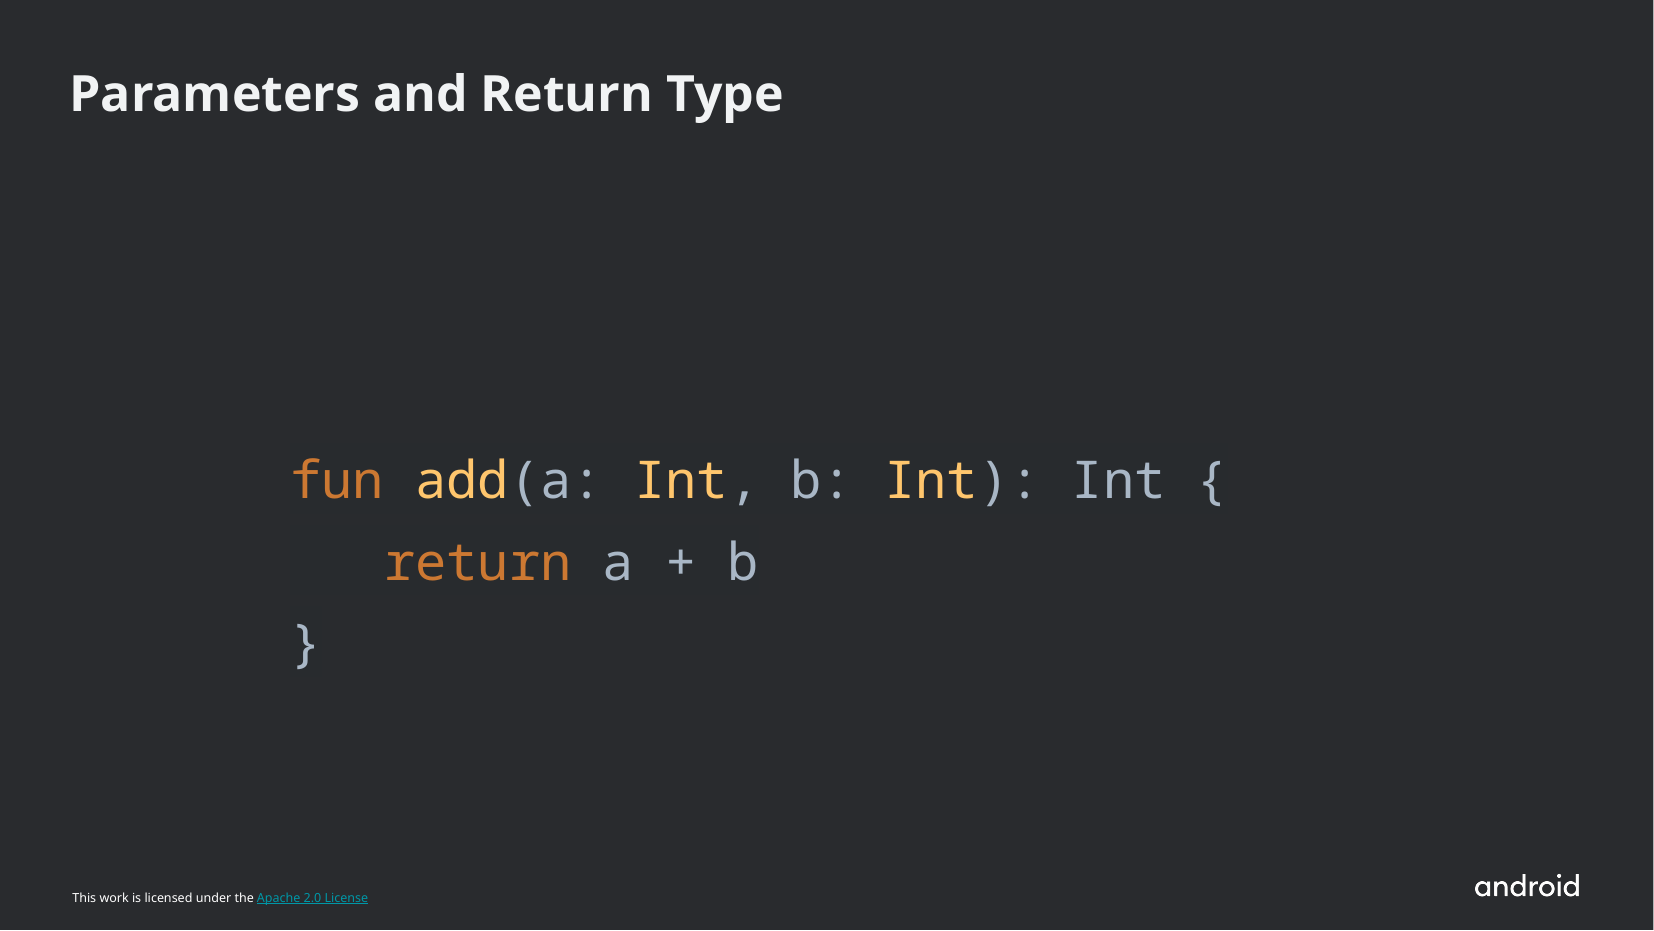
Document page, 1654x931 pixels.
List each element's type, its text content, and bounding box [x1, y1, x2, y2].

picture [1485, 870, 1537, 899]
table_header fun add(a: Int, b: Int): Int { return a + b } [280, 422, 1310, 912]
title Parameters and Return Type [54, 46, 989, 179]
